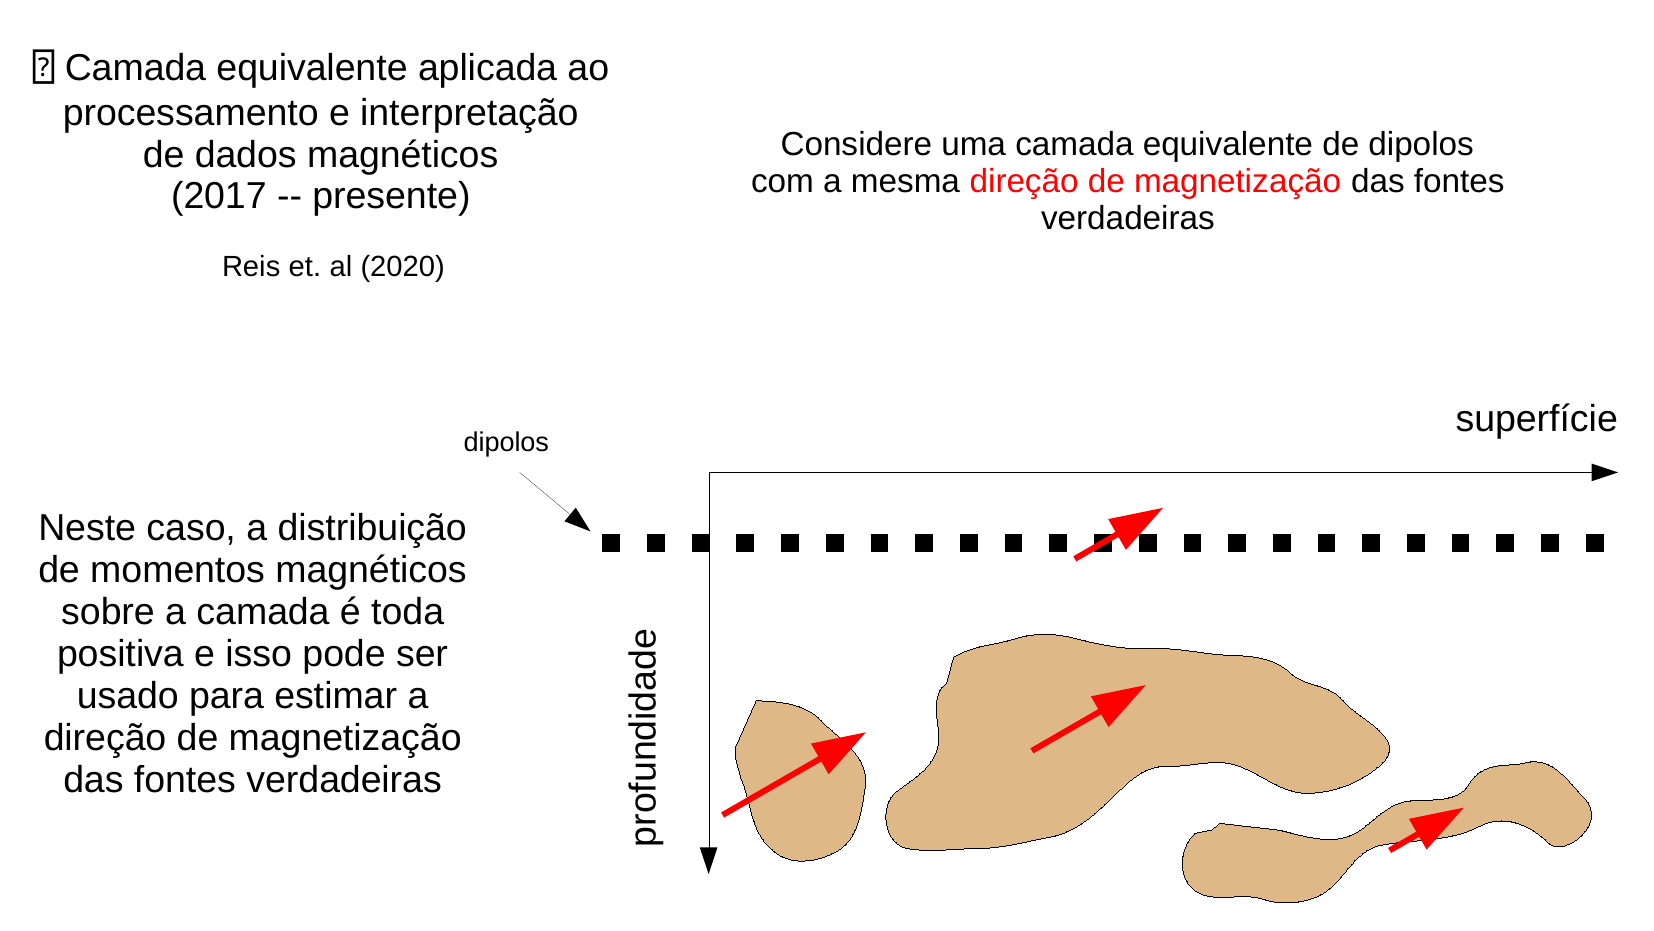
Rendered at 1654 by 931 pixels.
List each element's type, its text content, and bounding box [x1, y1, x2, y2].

text_box profundidade [614, 614, 672, 862]
text_box [735, 700, 840, 797]
text_box [885, 634, 1390, 851]
text_box [1182, 761, 1592, 903]
text_box superfície [1440, 389, 1633, 447]
text_box Reis et. al (2020) [85, 242, 582, 290]
text_box Neste caso, a distribuição de momentos magnéticos sobre a camada é toda positiva e isso pode ser usado para estimar a direção de magnetização das fontes verdadeiras [23, 499, 532, 892]
text_box Considere uma camada equivalente de dipolos com a mesma direção de magnetização das fontes verdadeiras [732, 118, 1524, 245]
text_box [749, 749, 866, 862]
text_box dipolos [448, 419, 564, 465]
text_box ⍰ Camada equivalente aplicada ao processamento e interpretação de dados magnéticos (2017 -- presente) [17, 32, 626, 230]
